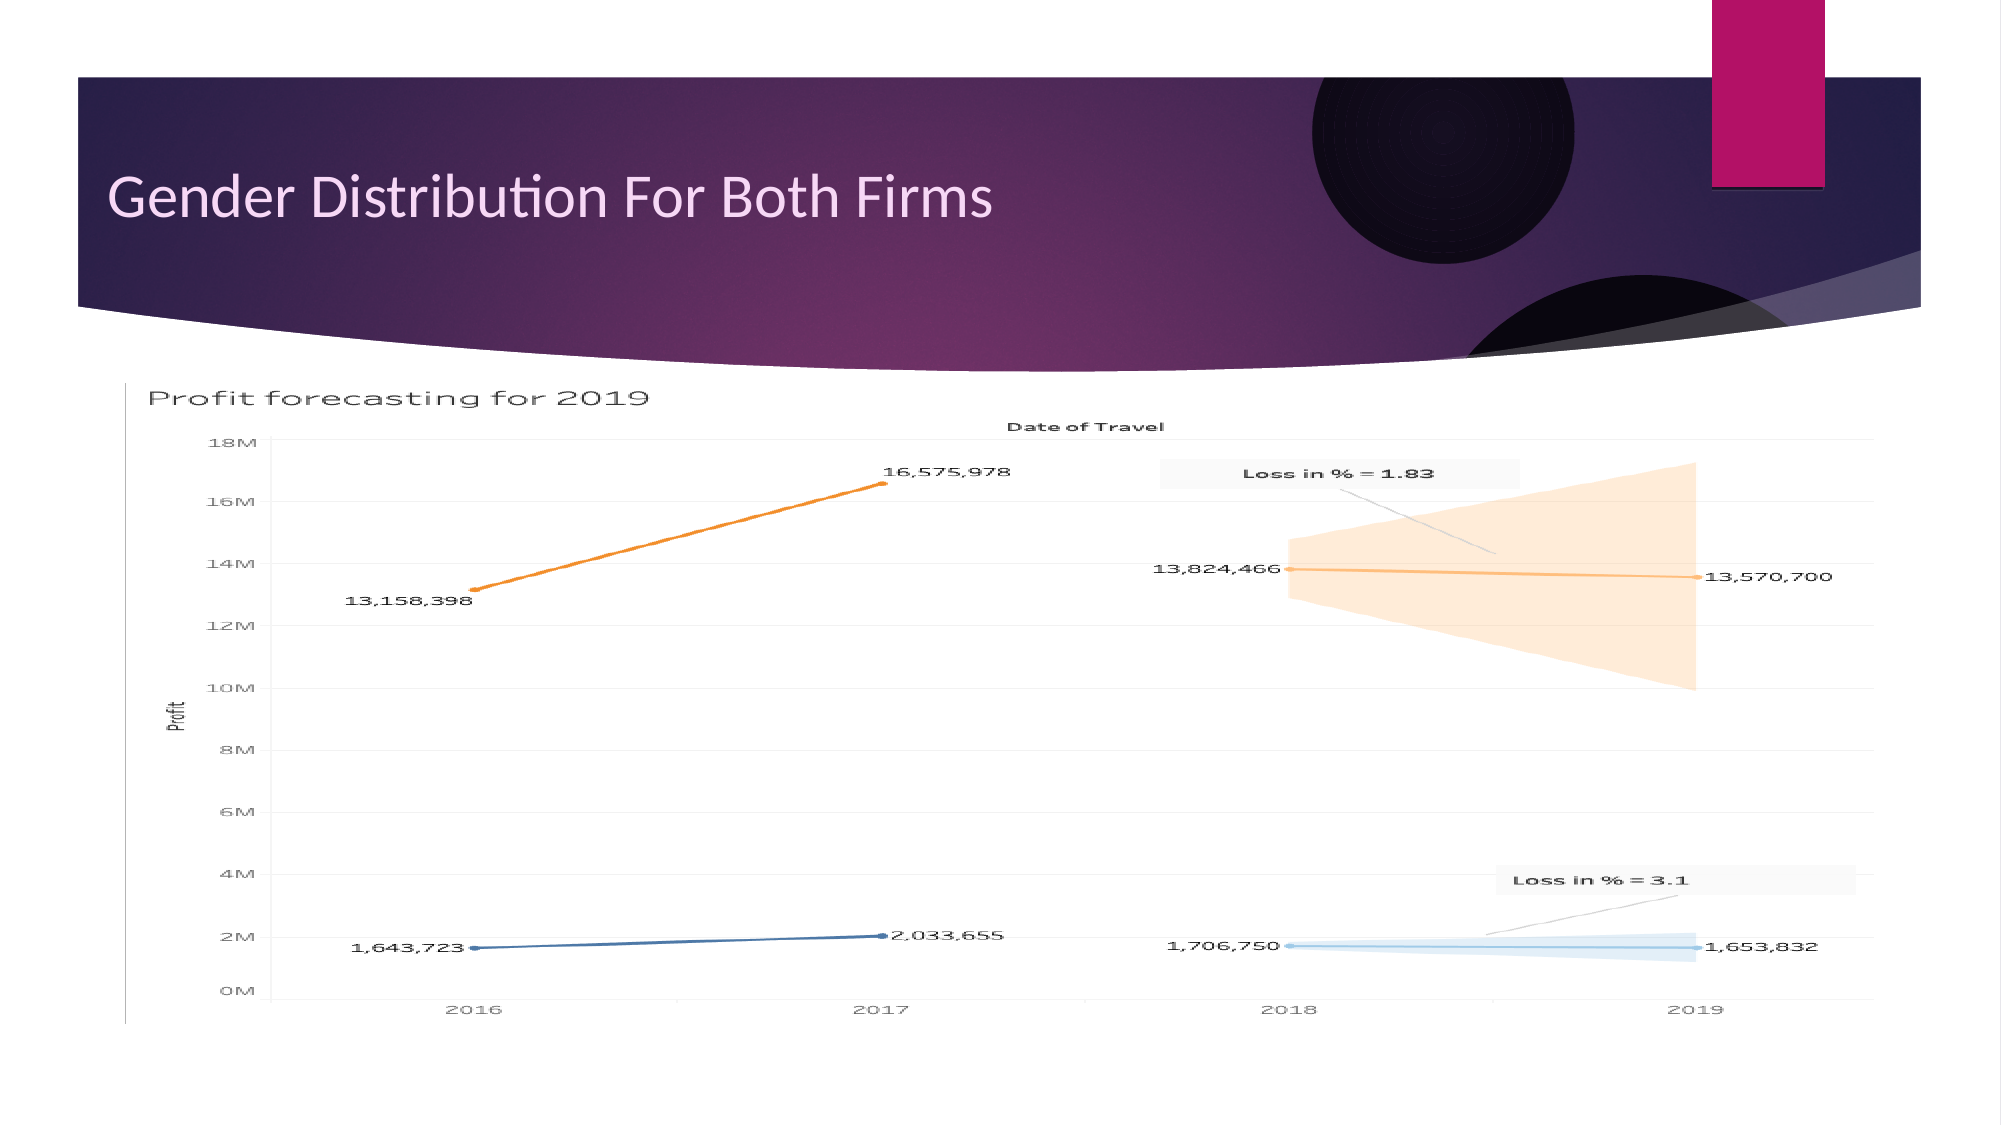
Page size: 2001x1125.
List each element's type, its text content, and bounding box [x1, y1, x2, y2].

picture [125, 383, 1874, 1024]
title Gender Distribution For Both Firms [92, 83, 1818, 302]
